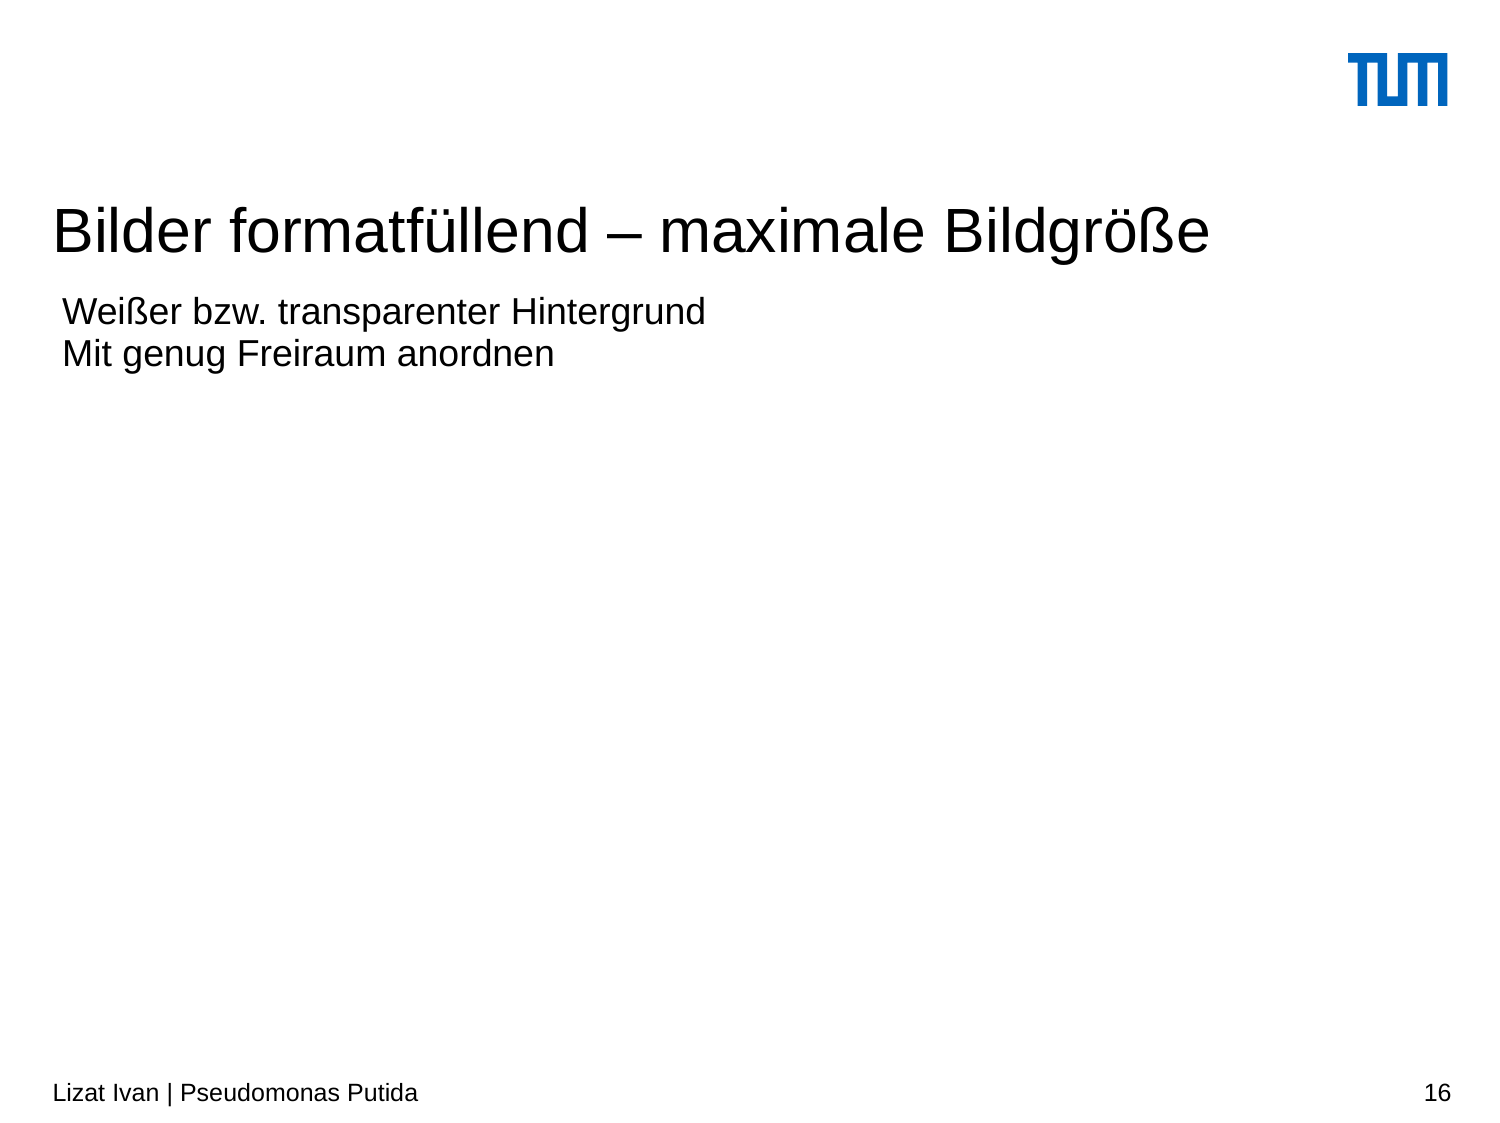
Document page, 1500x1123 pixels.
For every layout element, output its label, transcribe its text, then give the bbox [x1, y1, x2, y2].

text_box Weißer bzw. transparenter Hintergrund Mit genug Freiraum anordnen [47, 283, 1217, 383]
title Bilder formatfüllend – maximale Bildgröße [52, 195, 1453, 266]
